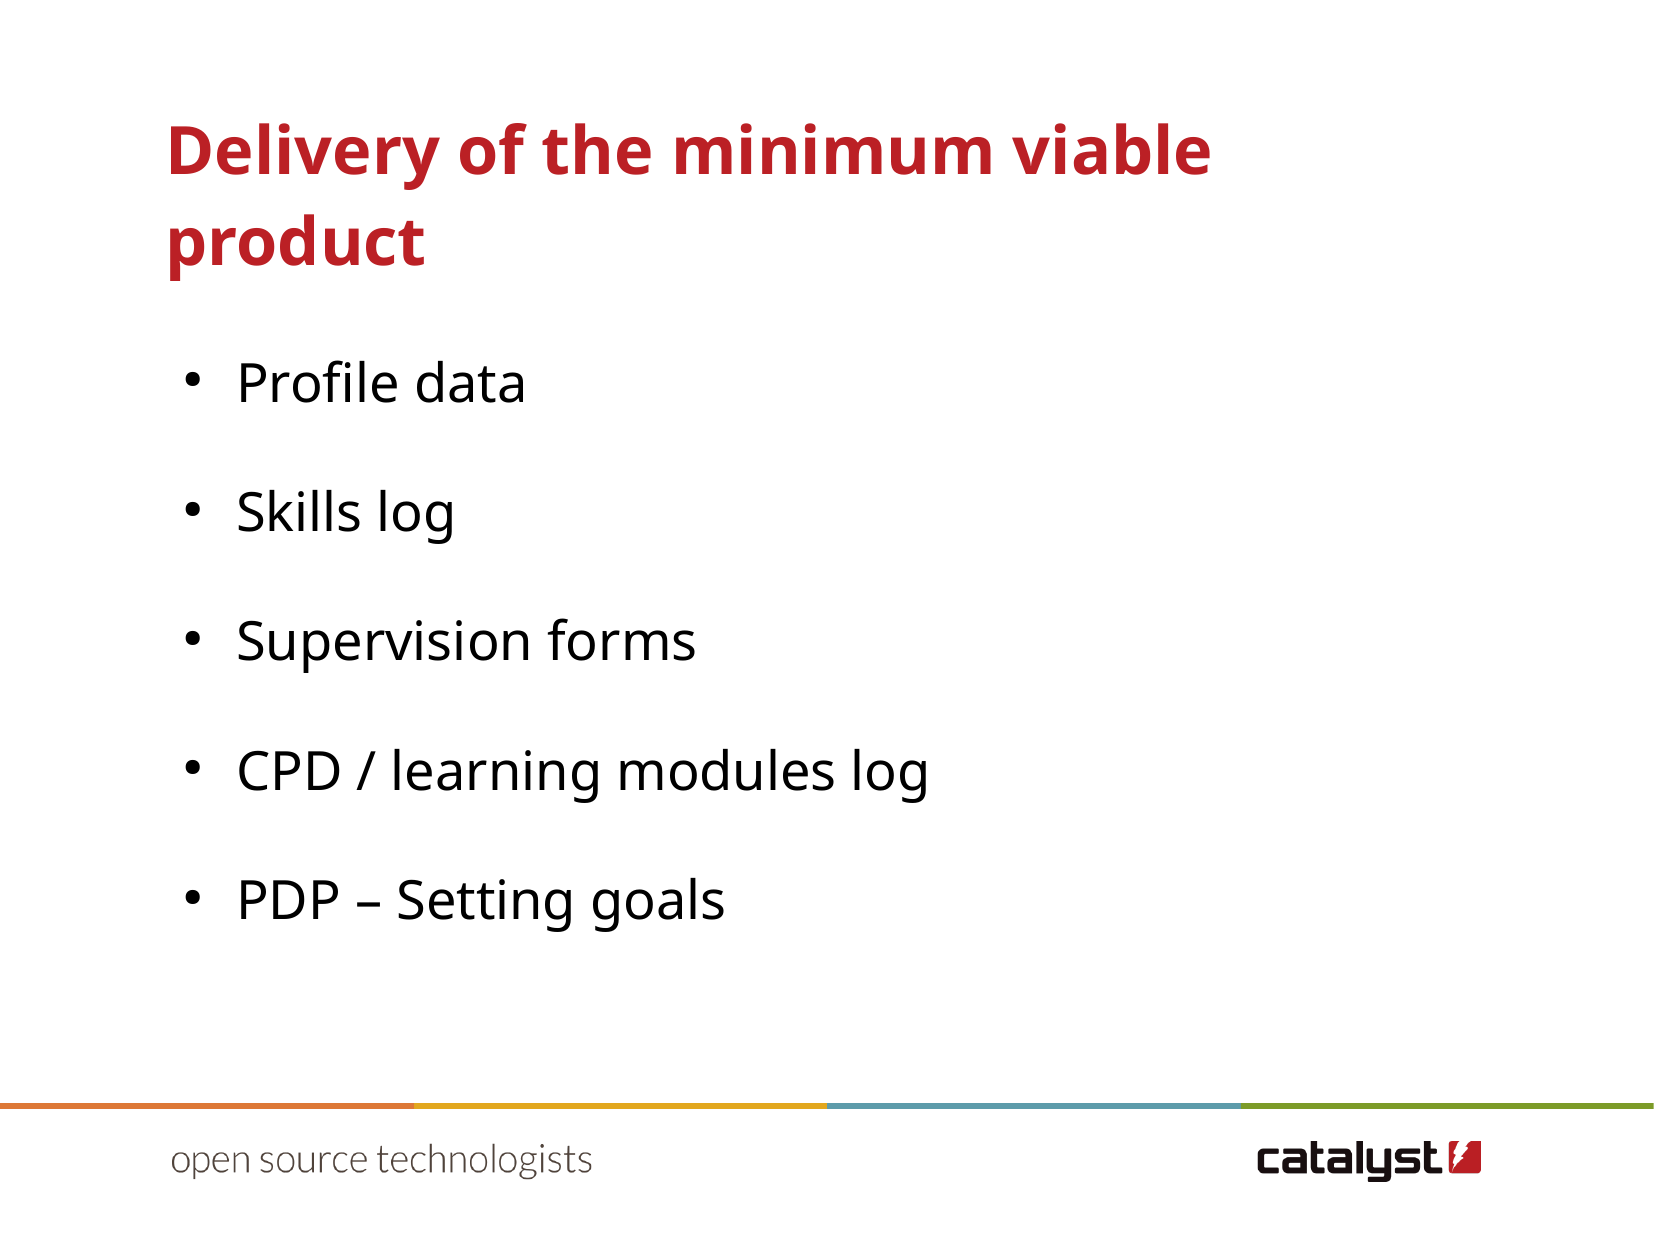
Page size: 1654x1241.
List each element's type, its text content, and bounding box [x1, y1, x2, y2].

list Profile data Skills log Supervision forms CPD / learning modules log PDP – Setting goals [165, 307, 1489, 1027]
picture [0, 1103, 1654, 1182]
title Delivery of the minimum viable product [165, 90, 1489, 298]
